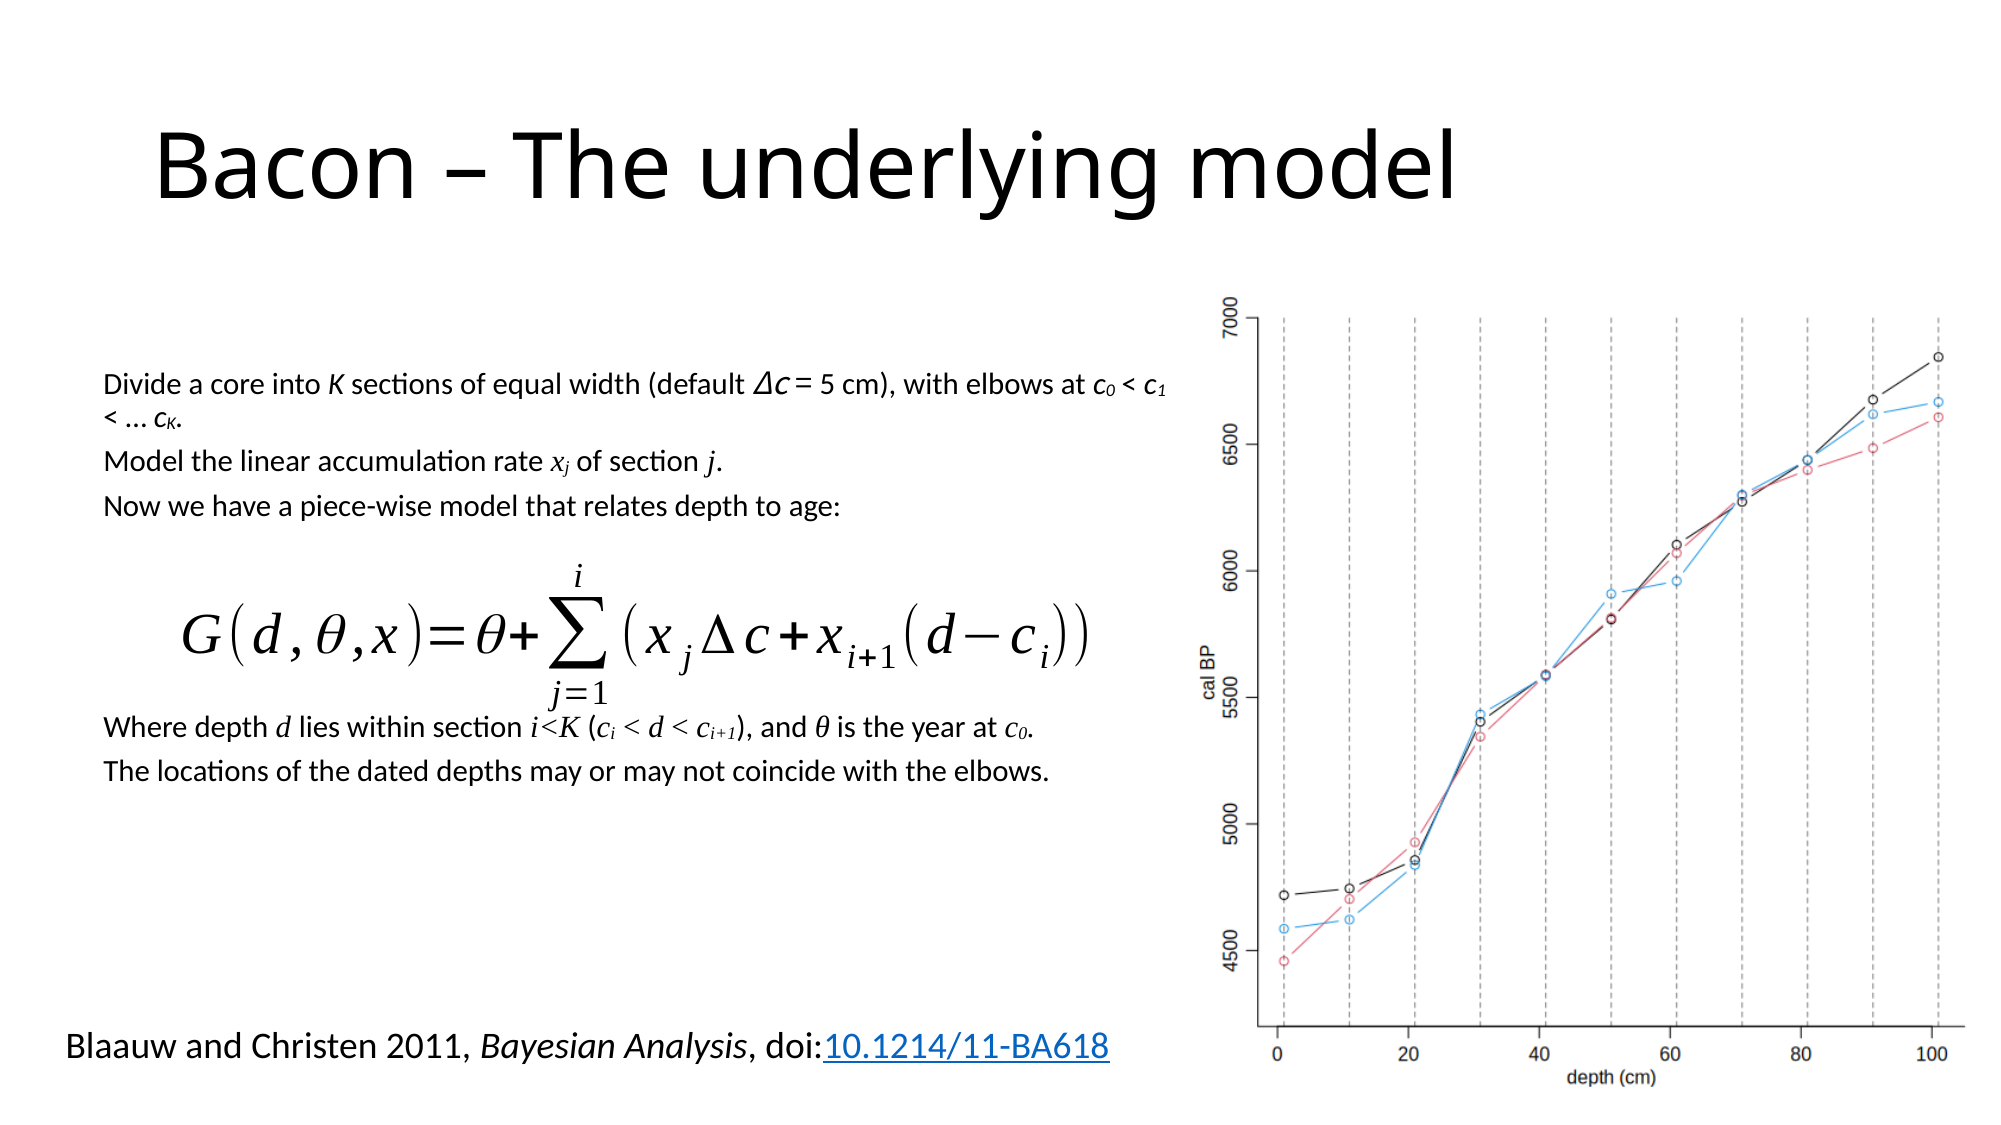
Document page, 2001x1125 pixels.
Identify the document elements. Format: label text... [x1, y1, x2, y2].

chart [165, 555, 1105, 713]
text_box Blaauw and Christen 2011, Bayesian Analysis, doi:10.1214/11-BA618 [50, 1013, 1193, 1074]
picture [1193, 295, 1984, 1095]
text_box Divide a core into K sections of equal width (default Δc = 5 cm), with elbows at c0 < c1 < … cK. Model the linear accumulation rate xj of section j. Now we have a piece-wise model that relates depth to age: Where depth d lies within section i<K (ci < d < ci+1), and θ is the year at c0. The locations of the dated depths may or may not coincide with the elbows. [88, 360, 1182, 804]
text_box Bacon – The underlying model [137, 59, 1863, 278]
